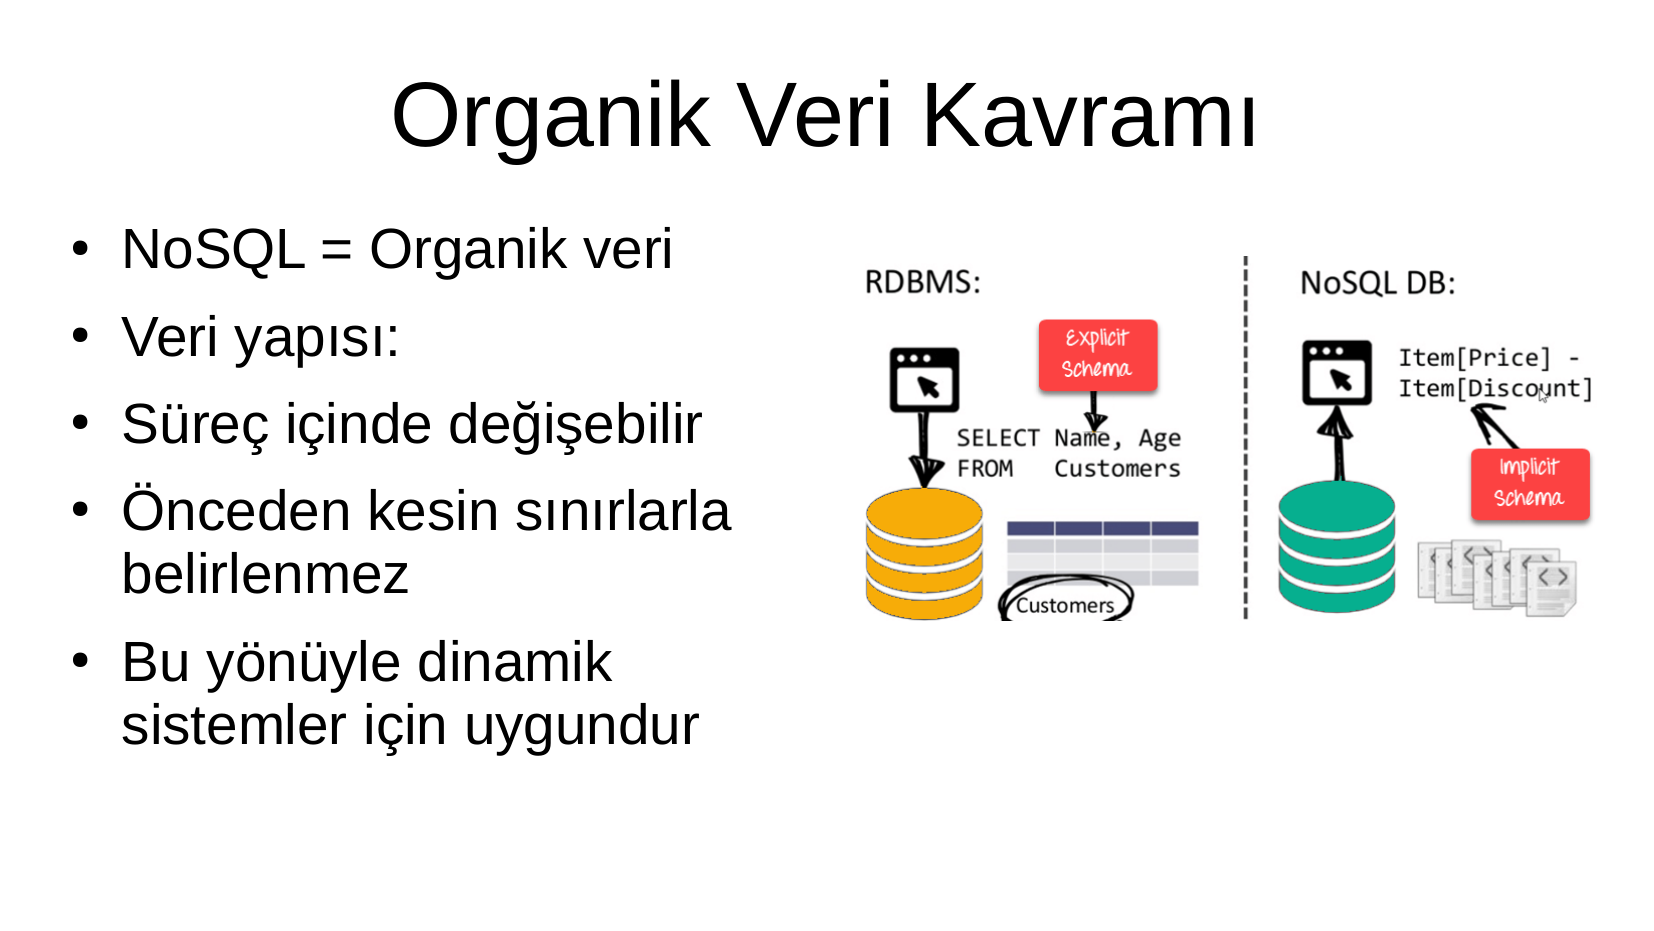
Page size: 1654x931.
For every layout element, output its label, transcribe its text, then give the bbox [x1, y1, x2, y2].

title Organik Veri Kavramı [82, 37, 1571, 193]
picture [856, 256, 1608, 621]
list NoSQL = Organik veri Veri yapısı: Süreç içinde değişebilir Önceden kesin sınırlarla belirlenmez Bu yönüyle dinamik sistemler için uygundur [53, 217, 768, 758]
